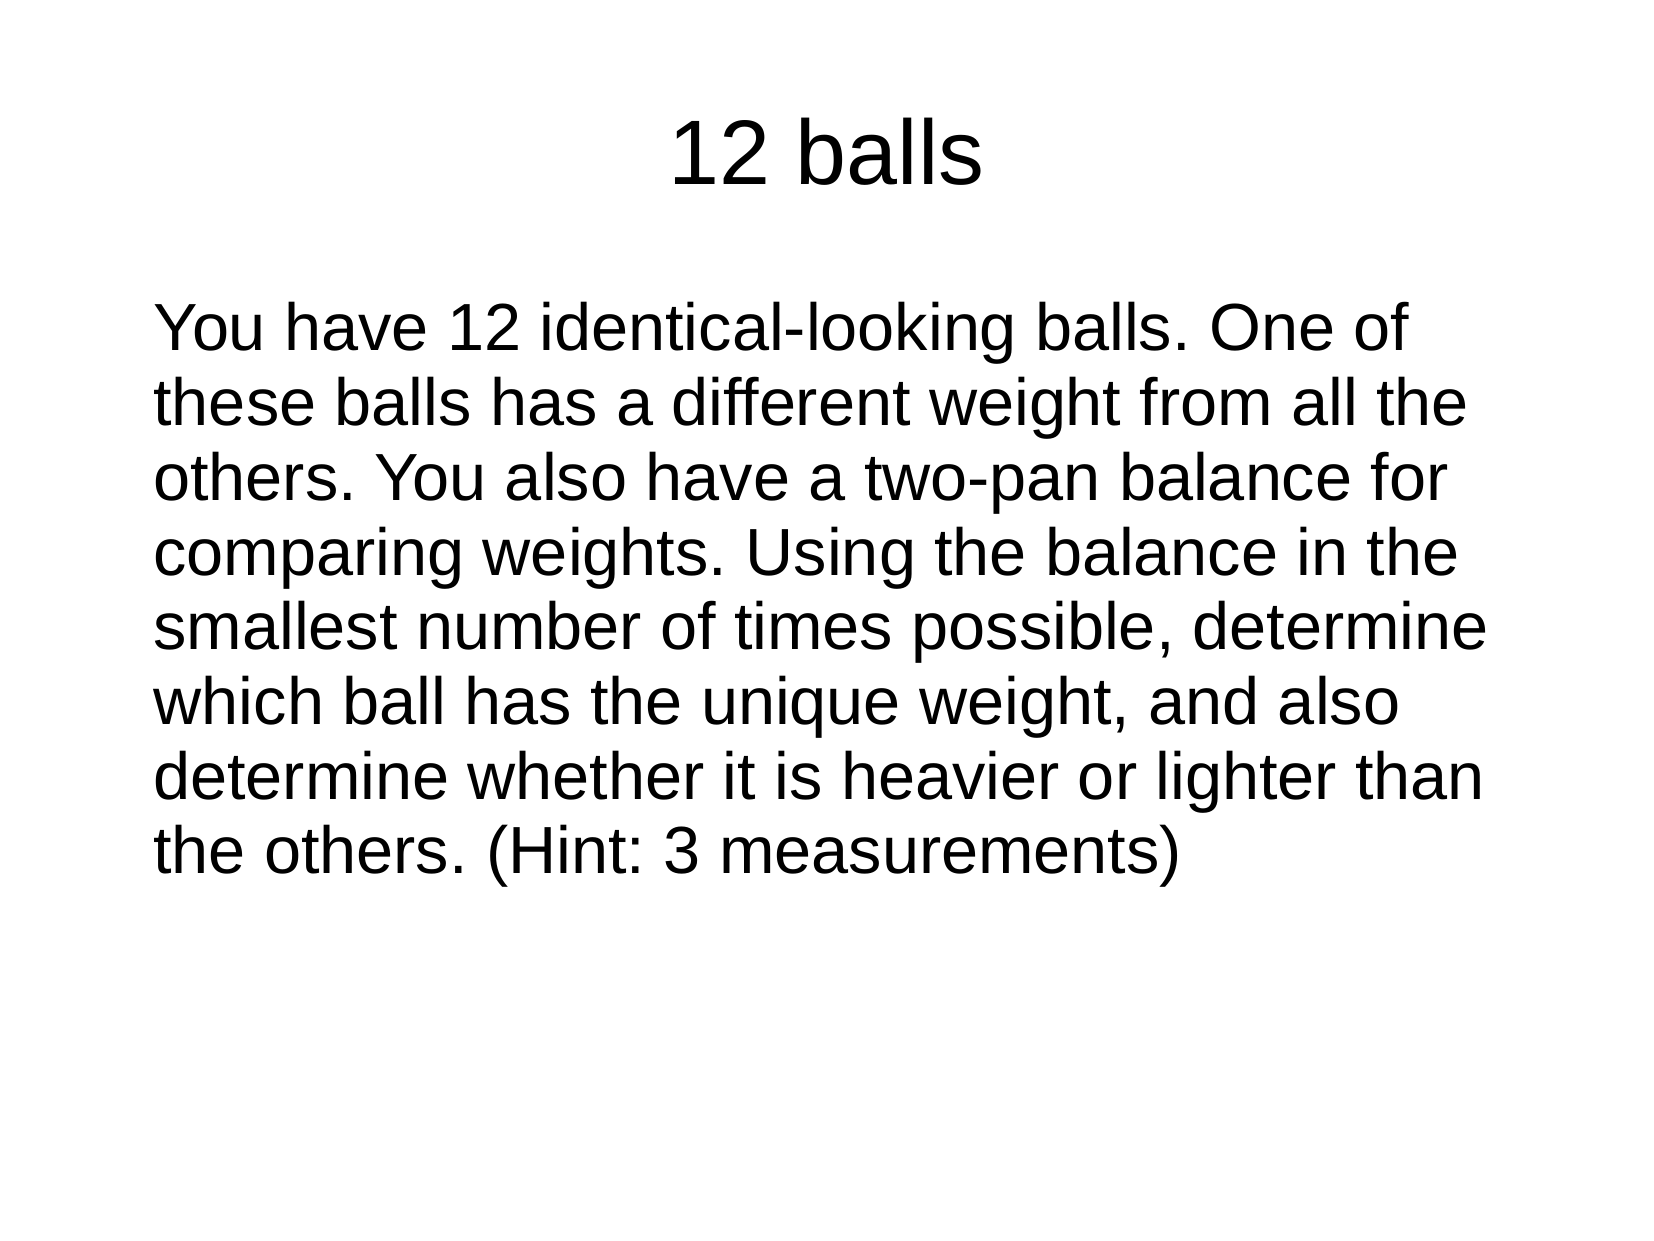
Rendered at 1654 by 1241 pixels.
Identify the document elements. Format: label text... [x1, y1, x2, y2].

title 12 balls [82, 49, 1571, 257]
list You have 12 identical-looking balls. One of these balls has a different weight from all the others. You also have a two-pan balance for comparing weights. Using the balance in the smallest number of times possible, determine which ball has the unique weight, and also determine whether it is heavier or lighter than the others. (Hint: 3 measurements) [82, 290, 1571, 1010]
